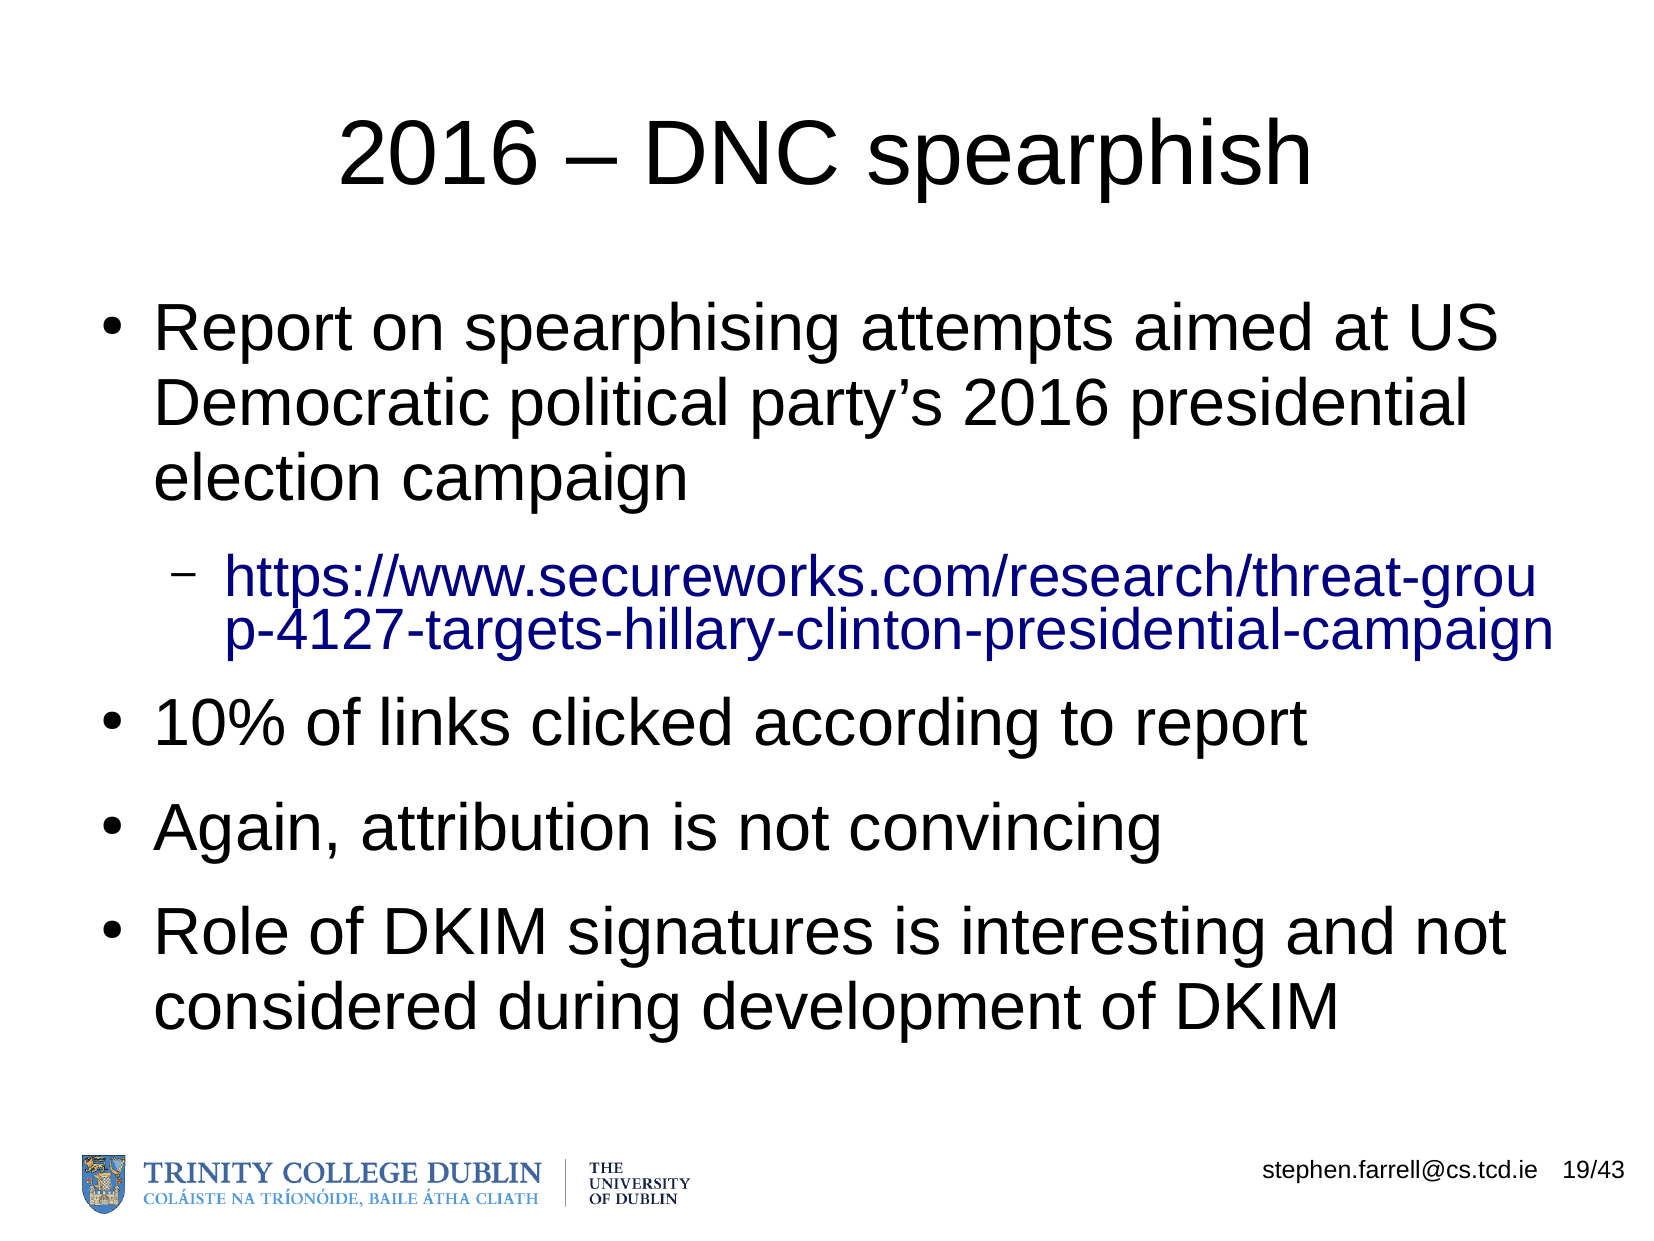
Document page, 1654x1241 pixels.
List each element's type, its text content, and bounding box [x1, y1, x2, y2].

title 2016 – DNC spearphish [82, 49, 1571, 257]
picture [82, 1155, 694, 1214]
list Report on spearphising attempts aimed at US Democratic political party’s 2016 presidential election campaign https://www.secureworks.com/research/threat-group-4127-targets-hillary-clinton-presidential-campaign 10% of links clicked according to report Again, attribution is not convincing Role of DKIM signatures is interesting and not considered during development of DKIM [82, 290, 1571, 1010]
